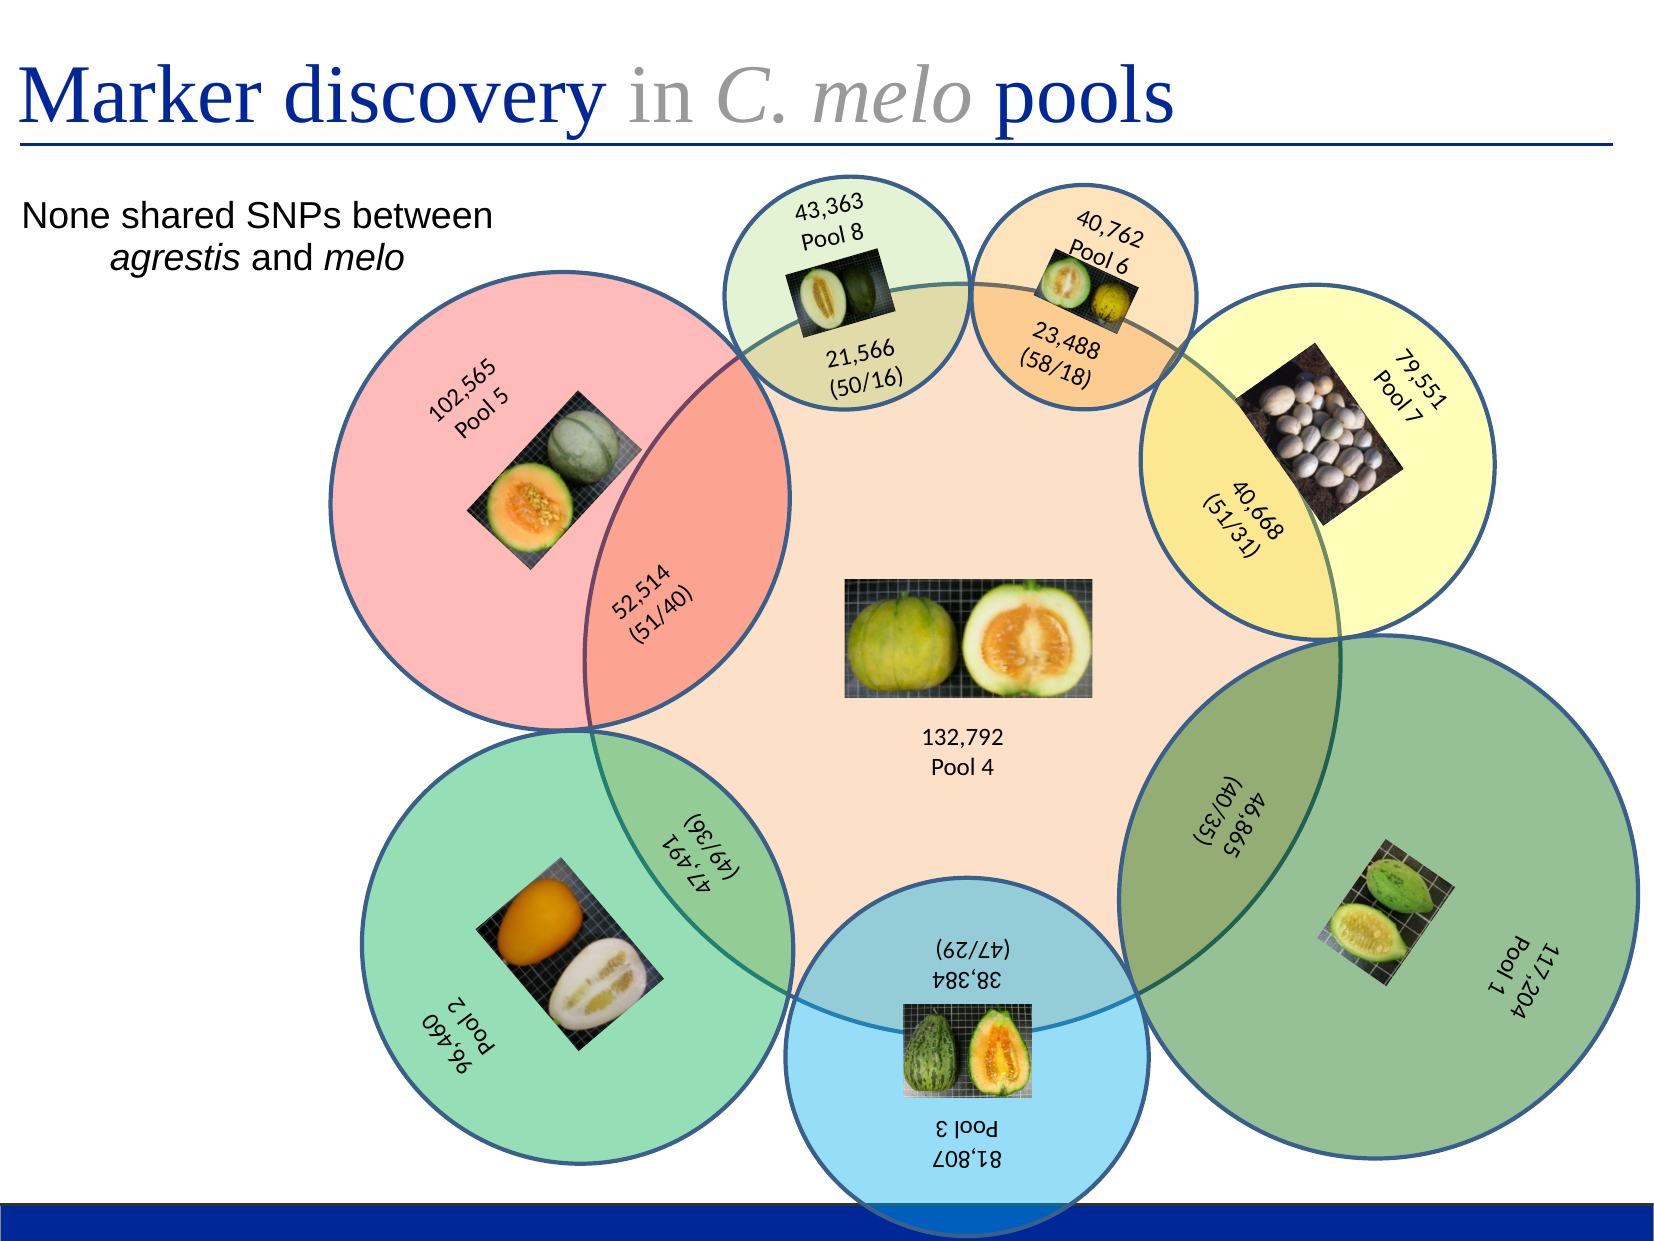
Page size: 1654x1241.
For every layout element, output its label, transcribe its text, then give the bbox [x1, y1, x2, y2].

picture [1033, 248, 1139, 335]
text_box 79,551 Pool 7 40,668 (51/31) [1140, 284, 1495, 640]
picture [844, 579, 1093, 698]
picture [785, 248, 896, 338]
text_box 43,363 Pool 8 21,566 (50/16) [724, 176, 971, 410]
text_box 102,565 Pool 5 52,514 (51/40) [330, 272, 790, 731]
text_box 132,792 Pool 4 [590, 298, 1327, 998]
picture [475, 856, 665, 1052]
text_box 96,460 Pool 2 47,491 (49/36) [361, 730, 794, 1164]
picture [466, 390, 643, 571]
picture [903, 1004, 1032, 1098]
title Marker discovery in C. melo pools [17, 0, 1589, 198]
picture [1316, 838, 1456, 987]
text_box None shared SNPs between agrestis and melo [0, 187, 515, 287]
picture [1234, 342, 1404, 526]
text_box 40,762 Pool 6 23,488 (58/18) [971, 184, 1197, 410]
text_box 81,807 Pool 3 38,384 (47/29) [785, 877, 1149, 1237]
text_box 117,204 Pool 1 46,865 (40/35) [1119, 635, 1639, 1159]
